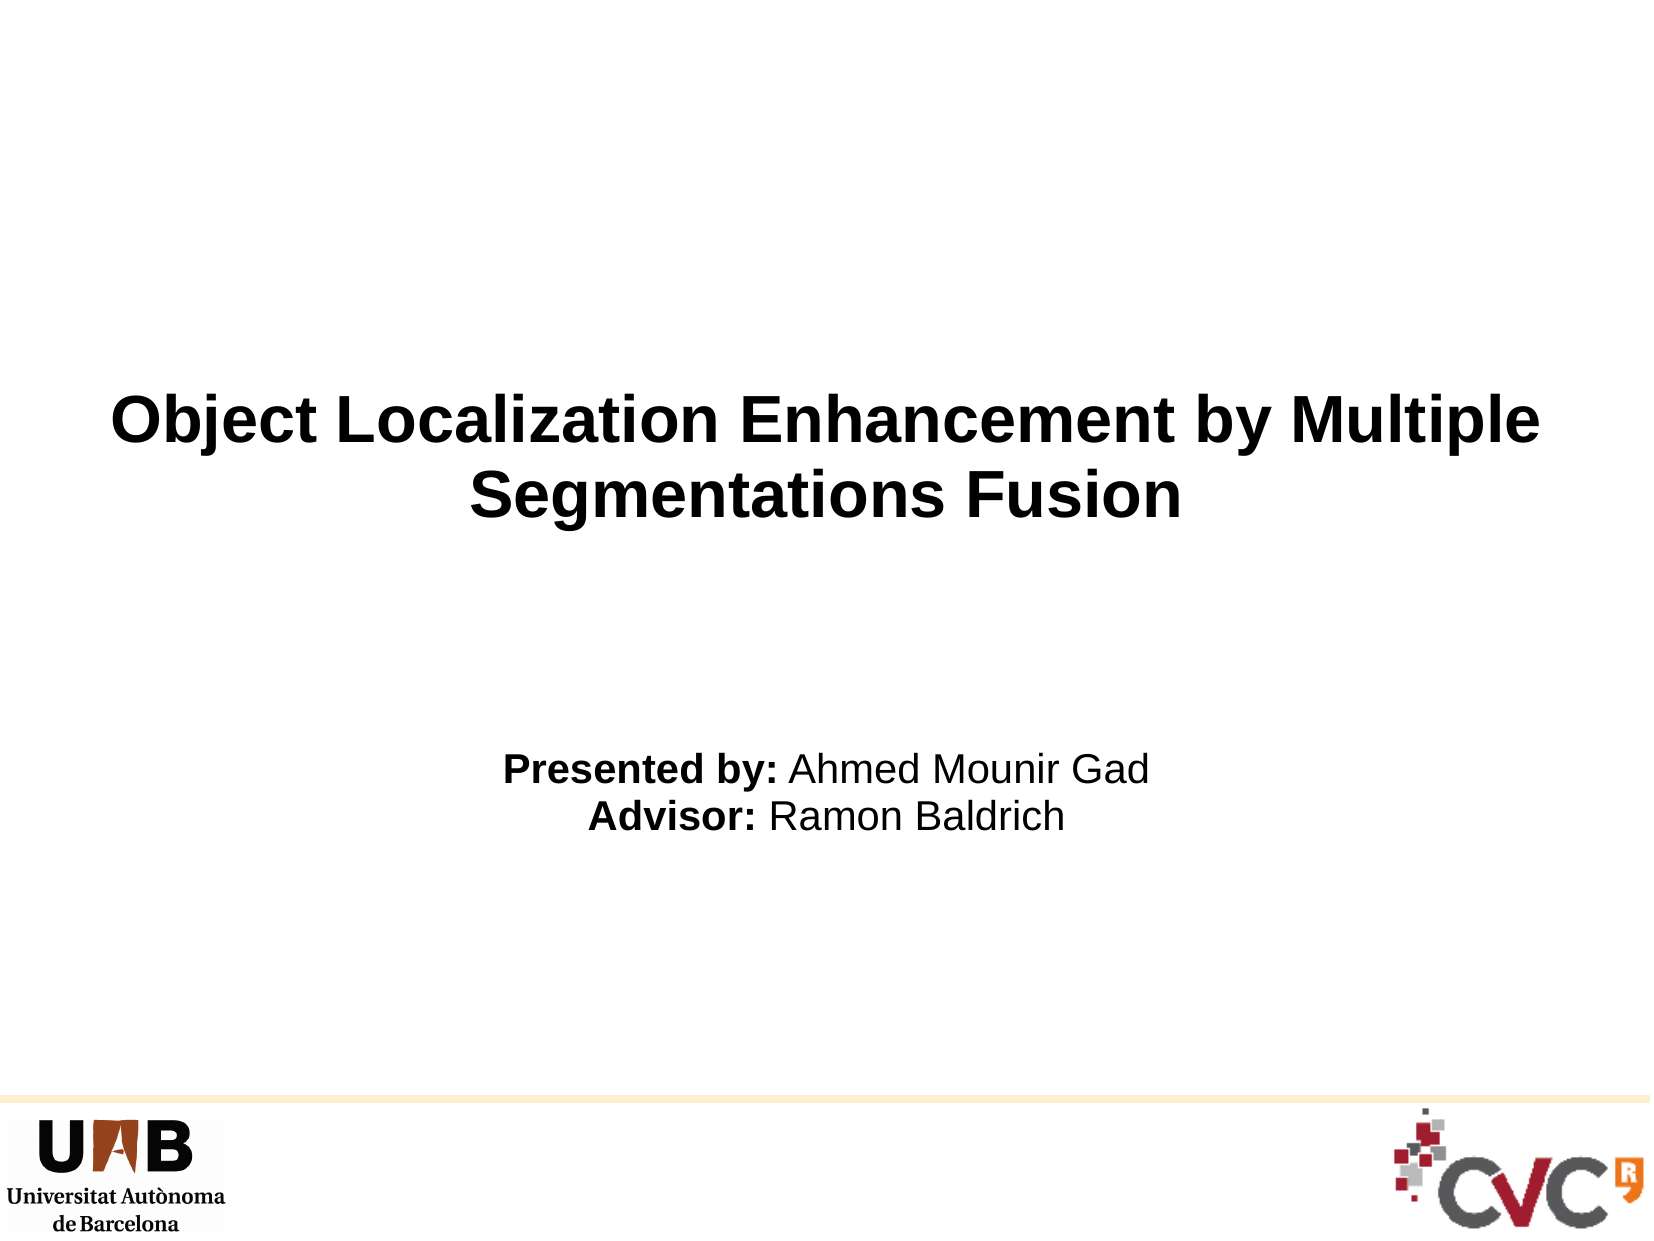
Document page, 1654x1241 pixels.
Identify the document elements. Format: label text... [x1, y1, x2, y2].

picture [7, 1119, 226, 1232]
picture [1393, 1107, 1650, 1235]
subtitle Object Localization Enhancement by Multiple Segmentations Fusion Presented by: Ahmed Mounir Gad Advisor: Ramon Baldrich [82, 0, 1571, 991]
